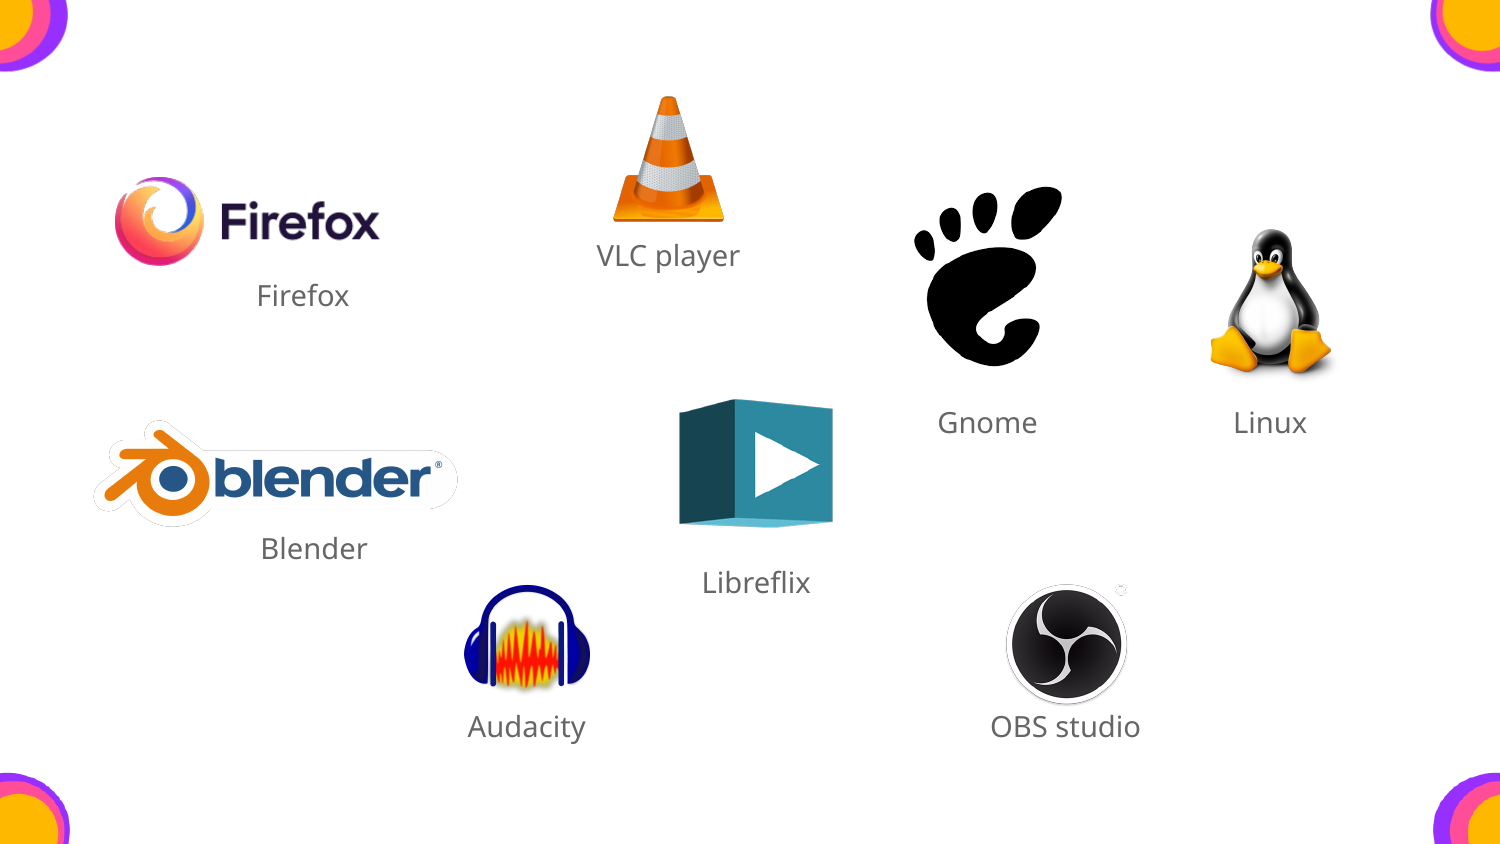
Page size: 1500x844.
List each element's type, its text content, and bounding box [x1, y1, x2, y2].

picture [1425, 768, 1500, 844]
picture [879, 168, 1096, 383]
picture [1425, 0, 1500, 76]
list Audacity [419, 687, 635, 755]
list VLC player [560, 217, 777, 284]
list Linux [1162, 383, 1378, 451]
list Gnome [879, 383, 1096, 451]
list OBS studio [958, 687, 1174, 755]
list Libreflix [648, 544, 864, 611]
picture [1199, 229, 1342, 383]
list Blender [231, 510, 397, 577]
picture [0, 768, 75, 844]
picture [677, 386, 835, 544]
picture [92, 417, 459, 530]
picture [115, 177, 382, 266]
picture [464, 576, 590, 687]
list Firefox [235, 257, 371, 324]
picture [1003, 582, 1129, 687]
picture [613, 96, 724, 217]
picture [0, 0, 76, 76]
